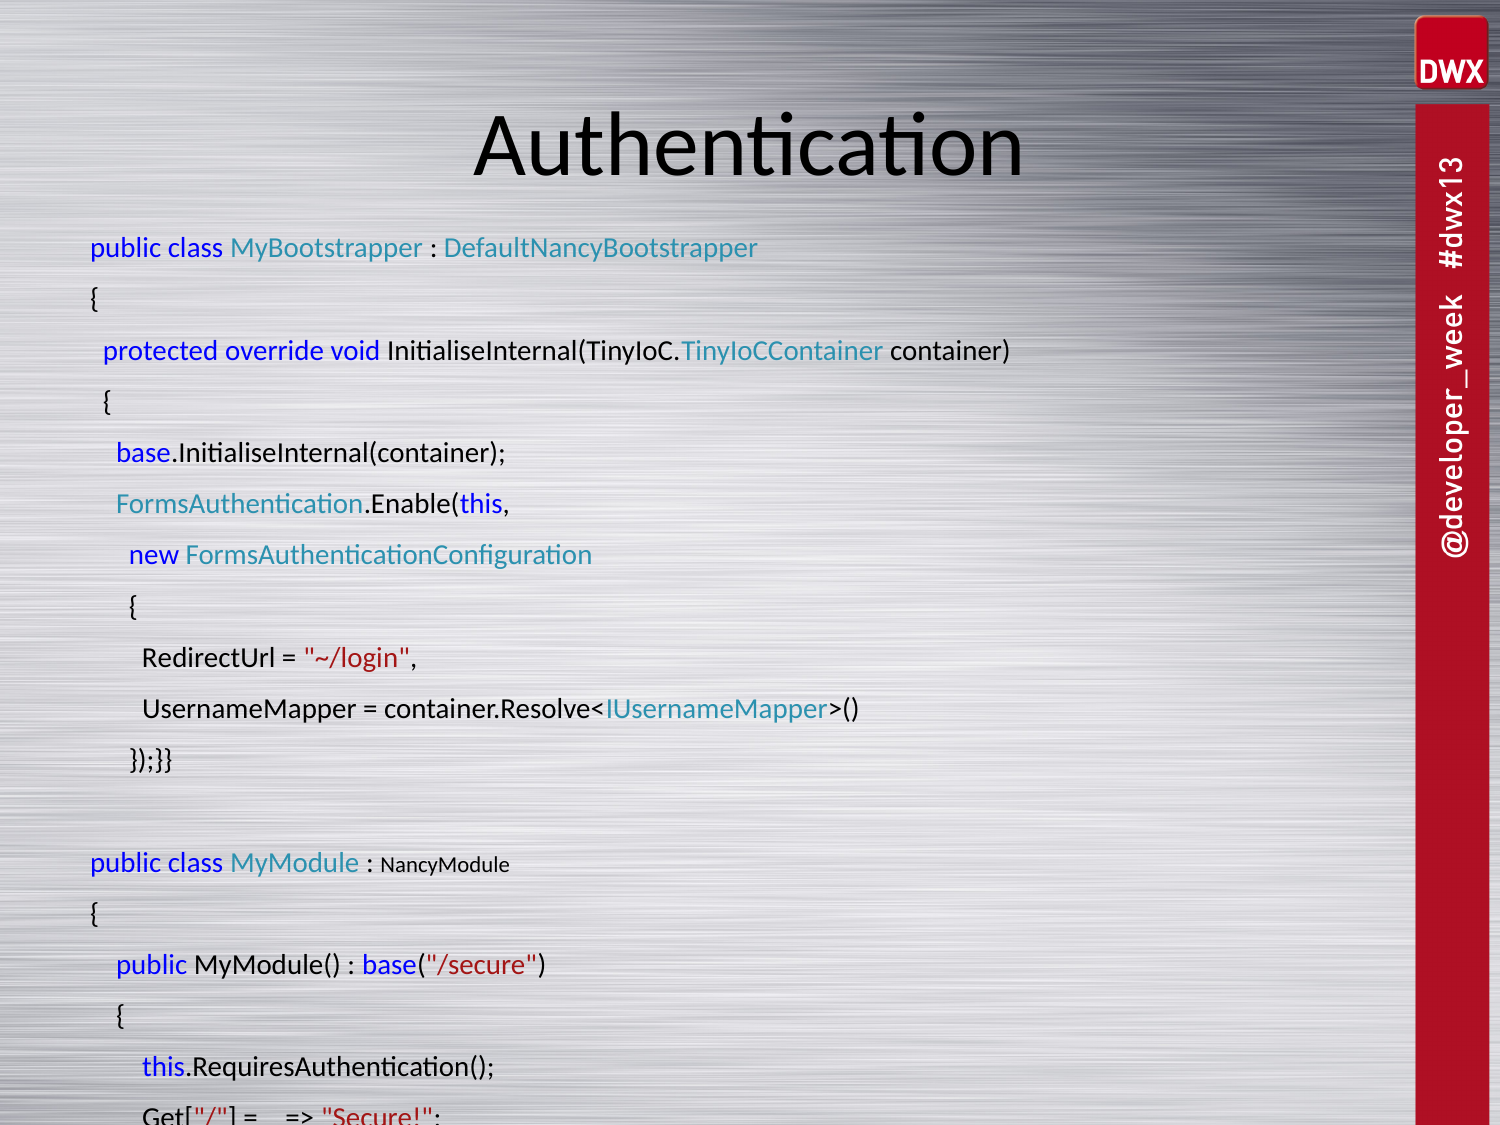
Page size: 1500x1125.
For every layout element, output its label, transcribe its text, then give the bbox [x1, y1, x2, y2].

picture [0, 0, 1500, 1125]
title Authentication [75, 45, 1426, 221]
list public class MyBootstrapper : DefaultNancyBootstrapper { protected override void InitialiseInternal(TinyIoC.TinyIoCContainer container) { base.InitialiseInternal(container); FormsAuthentication.Enable(this, new FormsAuthenticationConfiguration { RedirectUrl = "~/login", UsernameMapper = container.Resolve<IUsernameMapper>() });}} public class MyModule : NancyModule { public MyModule() : base("/secure") { this.RequiresAuthentication(); Get["/"] = _ => "Secure!"; } } [75, 221, 1426, 1125]
